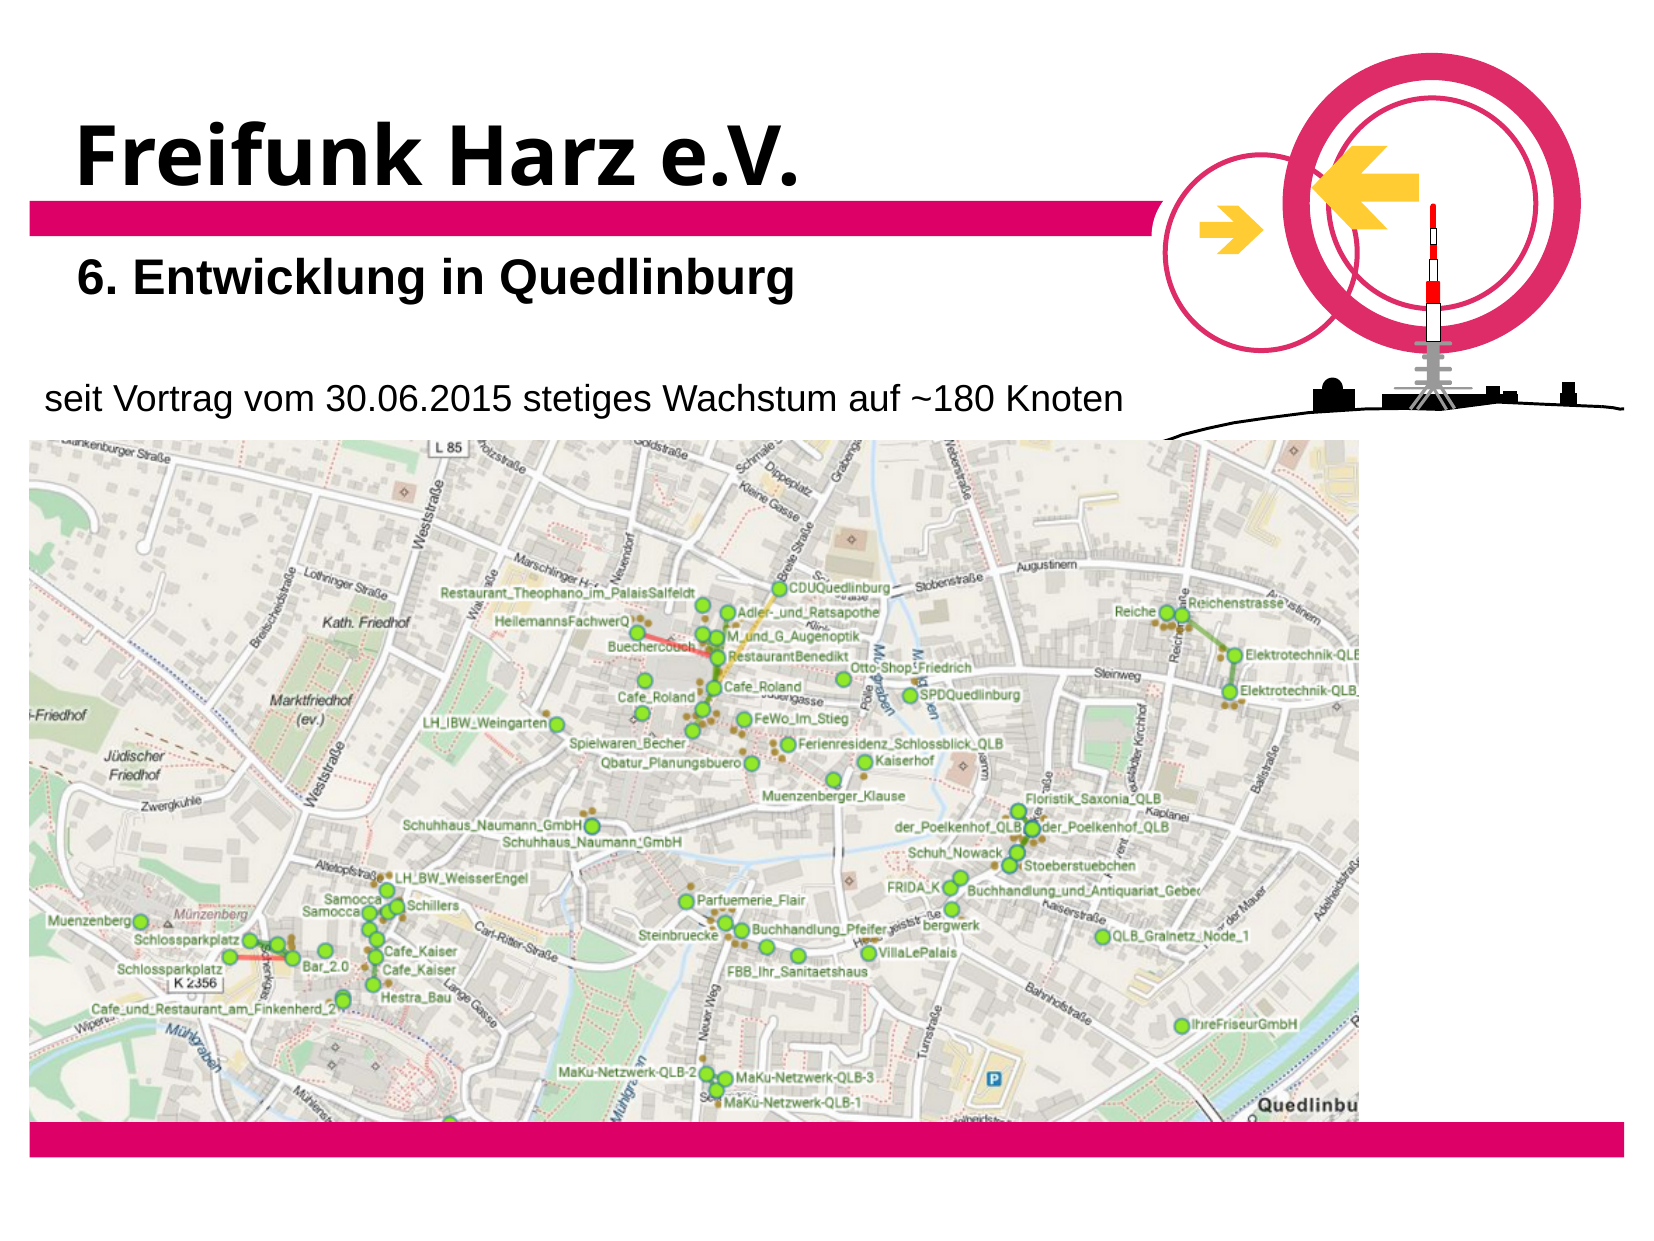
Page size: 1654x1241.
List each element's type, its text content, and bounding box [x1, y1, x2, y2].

text_box seit Vortrag vom 30.06.2015 stetiges Wachstum auf ~180 Knoten [29, 370, 1182, 440]
picture [29, 440, 1359, 1123]
subtitle 6. Entwicklung in Quedlinburg [76, 218, 1152, 337]
